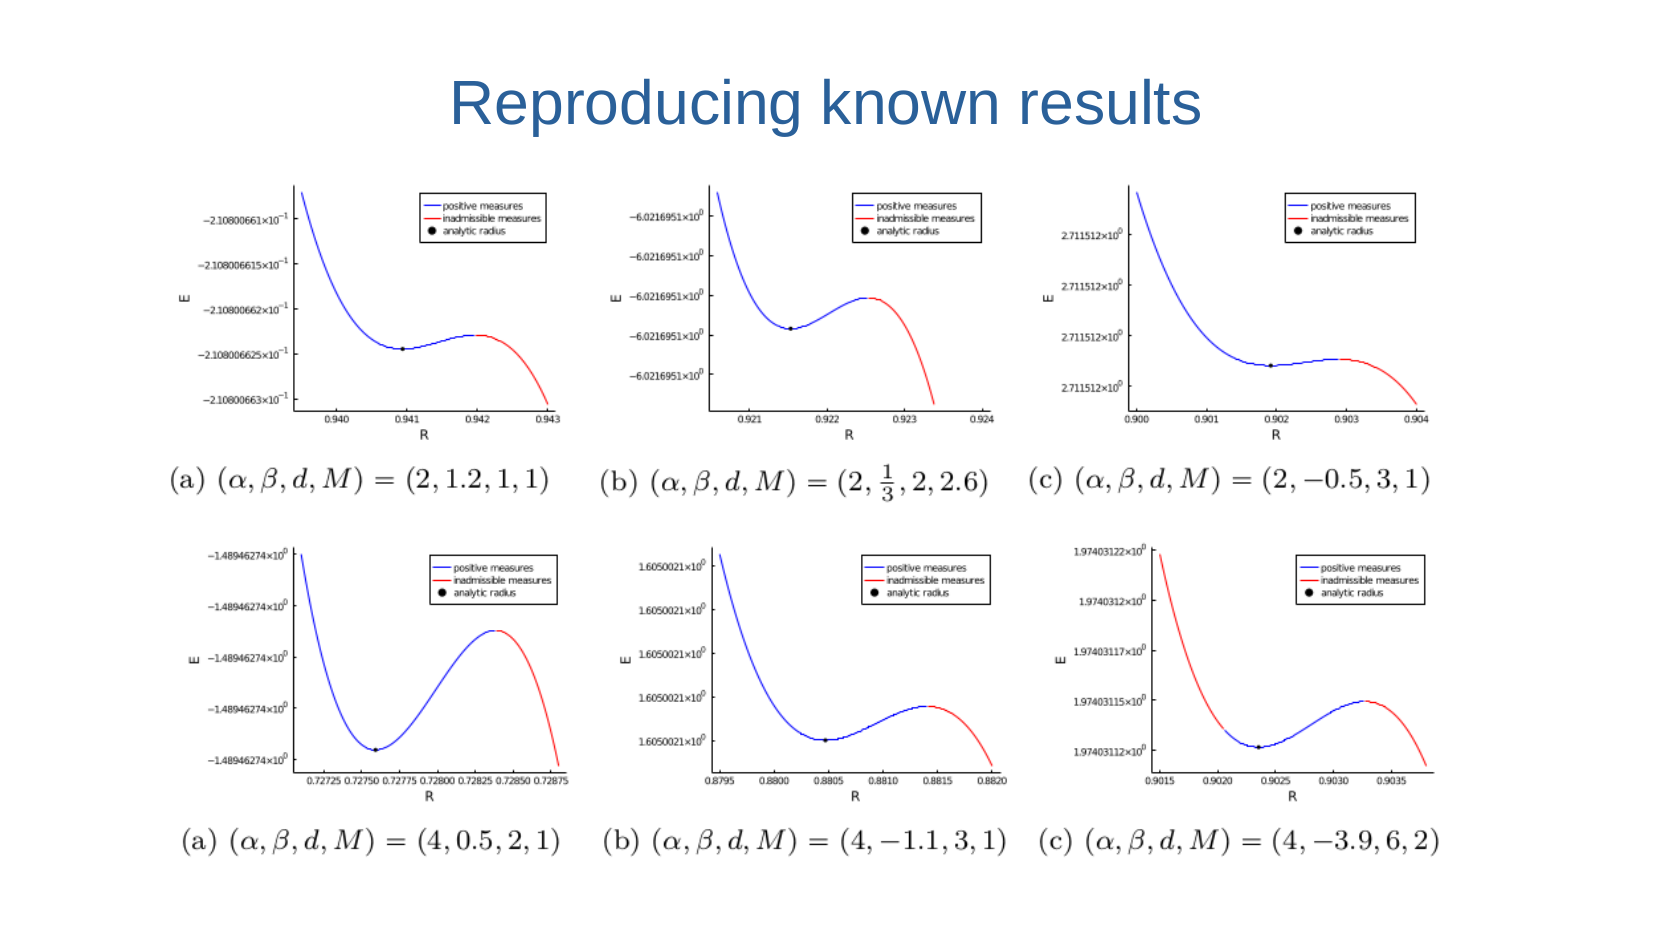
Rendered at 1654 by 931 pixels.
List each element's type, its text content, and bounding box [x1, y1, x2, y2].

title Reproducing known results [82, 25, 1571, 181]
picture [158, 149, 1460, 886]
